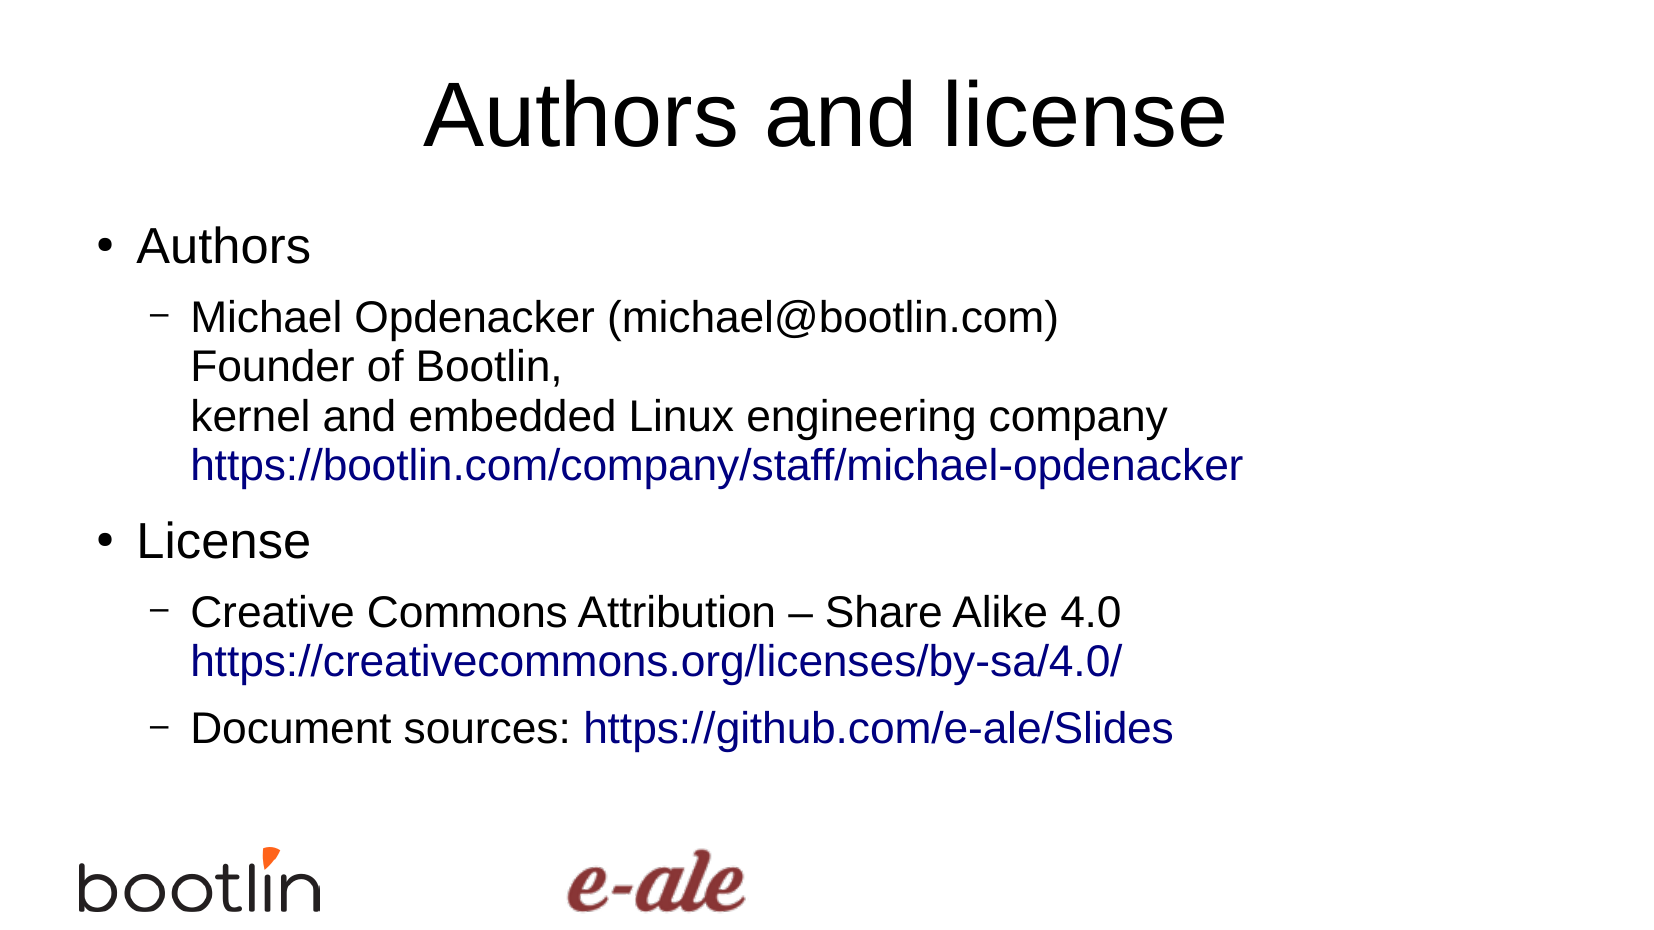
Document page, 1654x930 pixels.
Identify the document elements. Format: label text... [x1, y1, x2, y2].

list Authors Michael Opdenacker (michael@bootlin.com) Founder of Bootlin, kernel and embedded Linux engineering company https://bootlin.com/company/staff/michael-opdenacker License Creative Commons Attribution – Share Alike 4.0 https://creativecommons.org/licenses/by-sa/4.0/ Document sources: https://github.com/e-ale/Slides [82, 217, 1571, 757]
title Authors and license [82, 37, 1571, 193]
picture [79, 847, 320, 912]
picture [565, 847, 749, 915]
